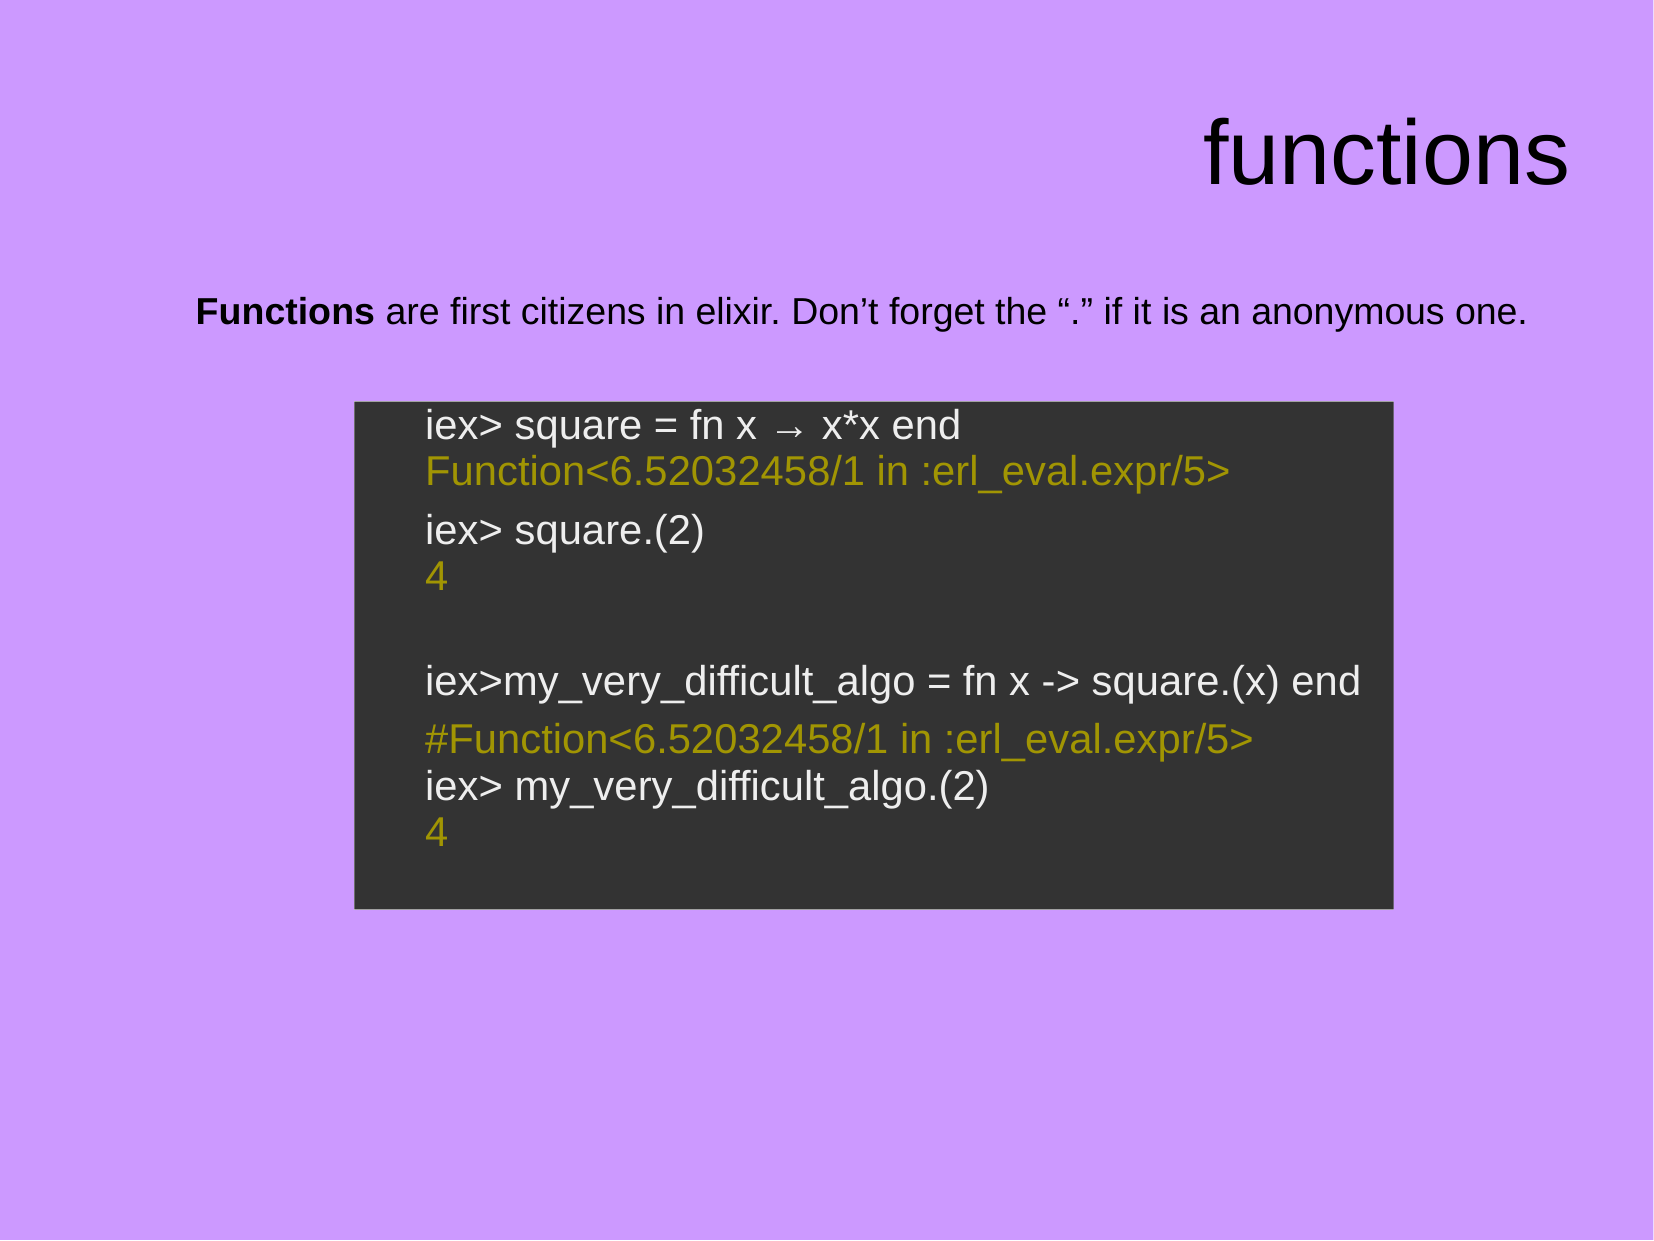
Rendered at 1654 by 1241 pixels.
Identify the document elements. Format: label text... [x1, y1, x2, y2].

list iex> square = fn x → x*x end Function<6.52032458/1 in :erl_eval.expr/5> iex> square.(2) 4 iex>my_very_difficult_algo = fn x -> square.(x) end #Function<6.52032458/1 in :erl_eval.expr/5> iex> my_very_difficult_algo.(2) 4 [354, 401, 1394, 910]
list Functions are first citizens in elixir. Don’t forget the “.” if it is an anonymous one. [82, 290, 1571, 438]
title functions [82, 49, 1571, 257]
